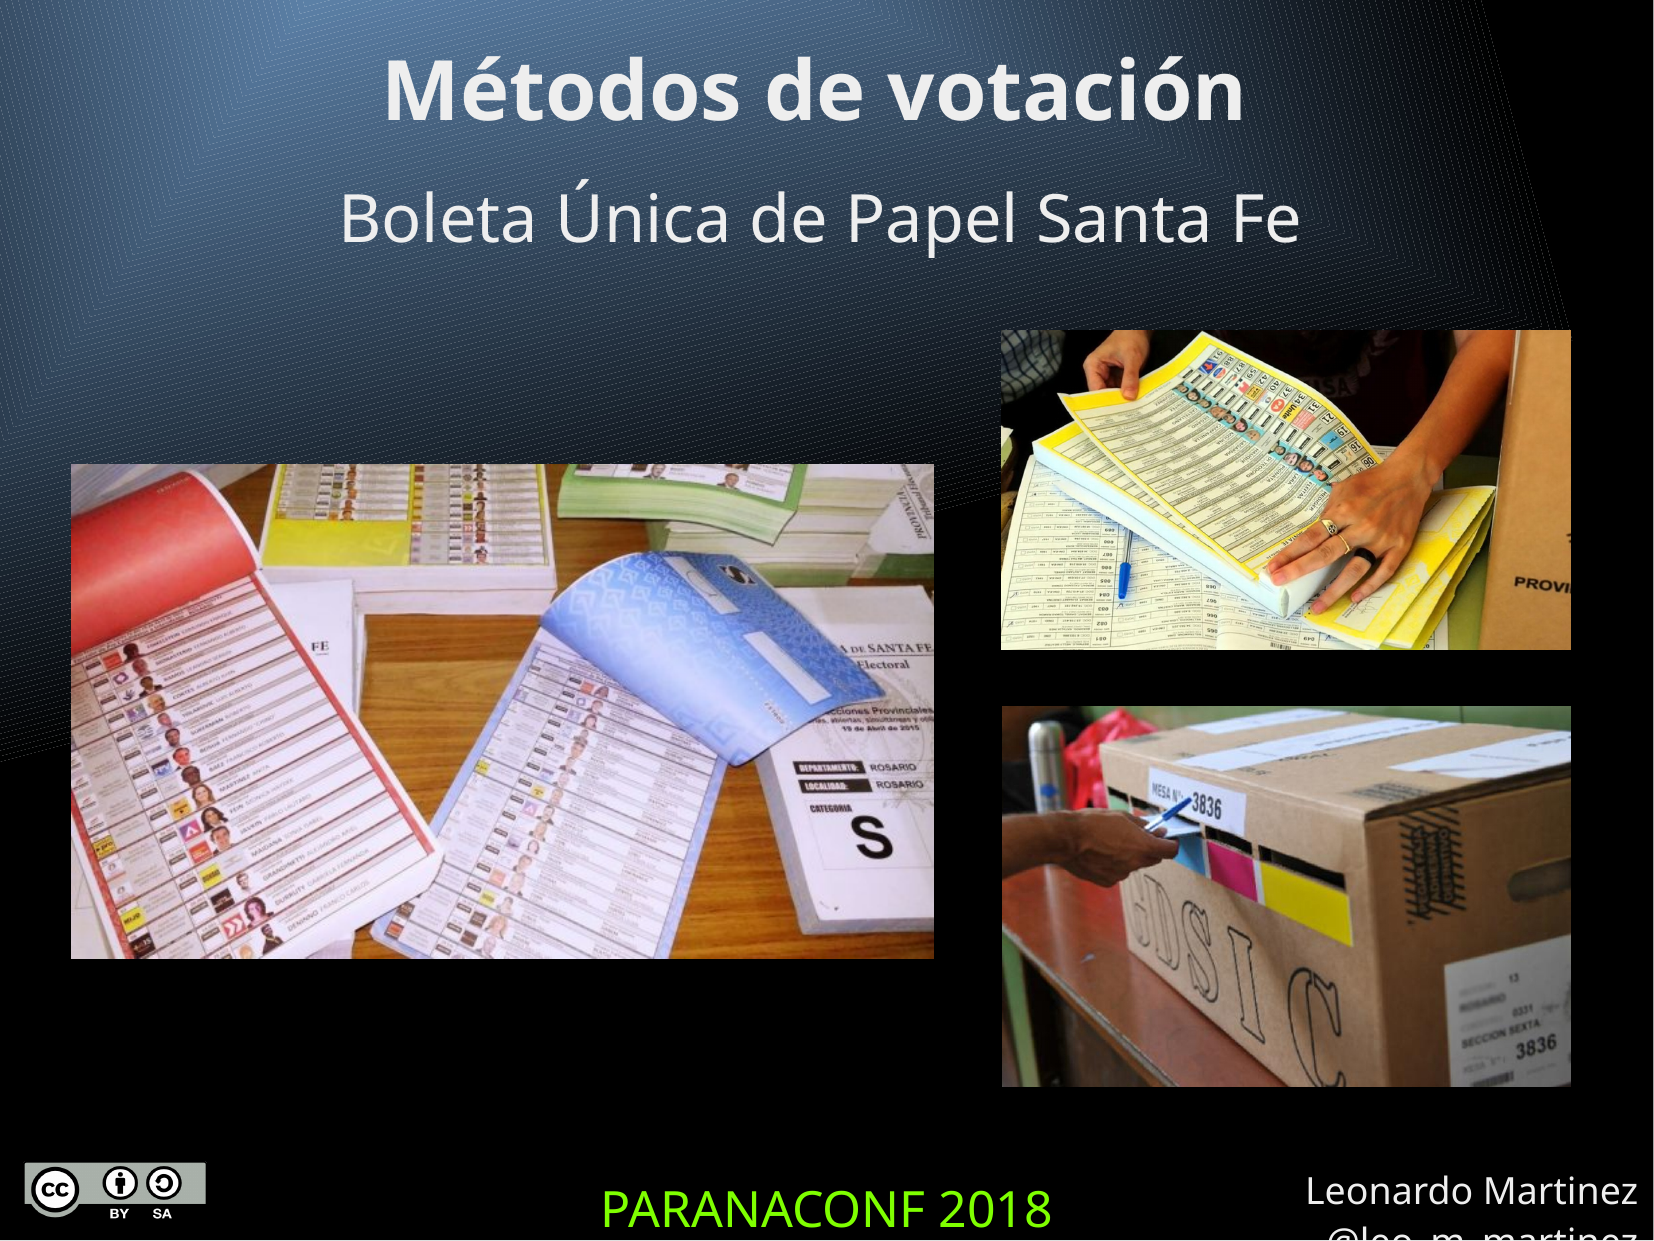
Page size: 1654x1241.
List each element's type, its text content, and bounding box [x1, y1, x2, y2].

title Métodos de votación [23, 29, 1607, 148]
picture [1002, 706, 1571, 1087]
picture [23, 1161, 207, 1222]
title PARANACONF 2018 [563, 1187, 1090, 1229]
picture [1001, 330, 1571, 650]
text_box Leonardo Martinez @leo_m_martinez [1204, 1157, 1654, 1241]
title Boleta Única de Papel Santa Fe [106, 173, 1536, 260]
picture [71, 464, 934, 959]
